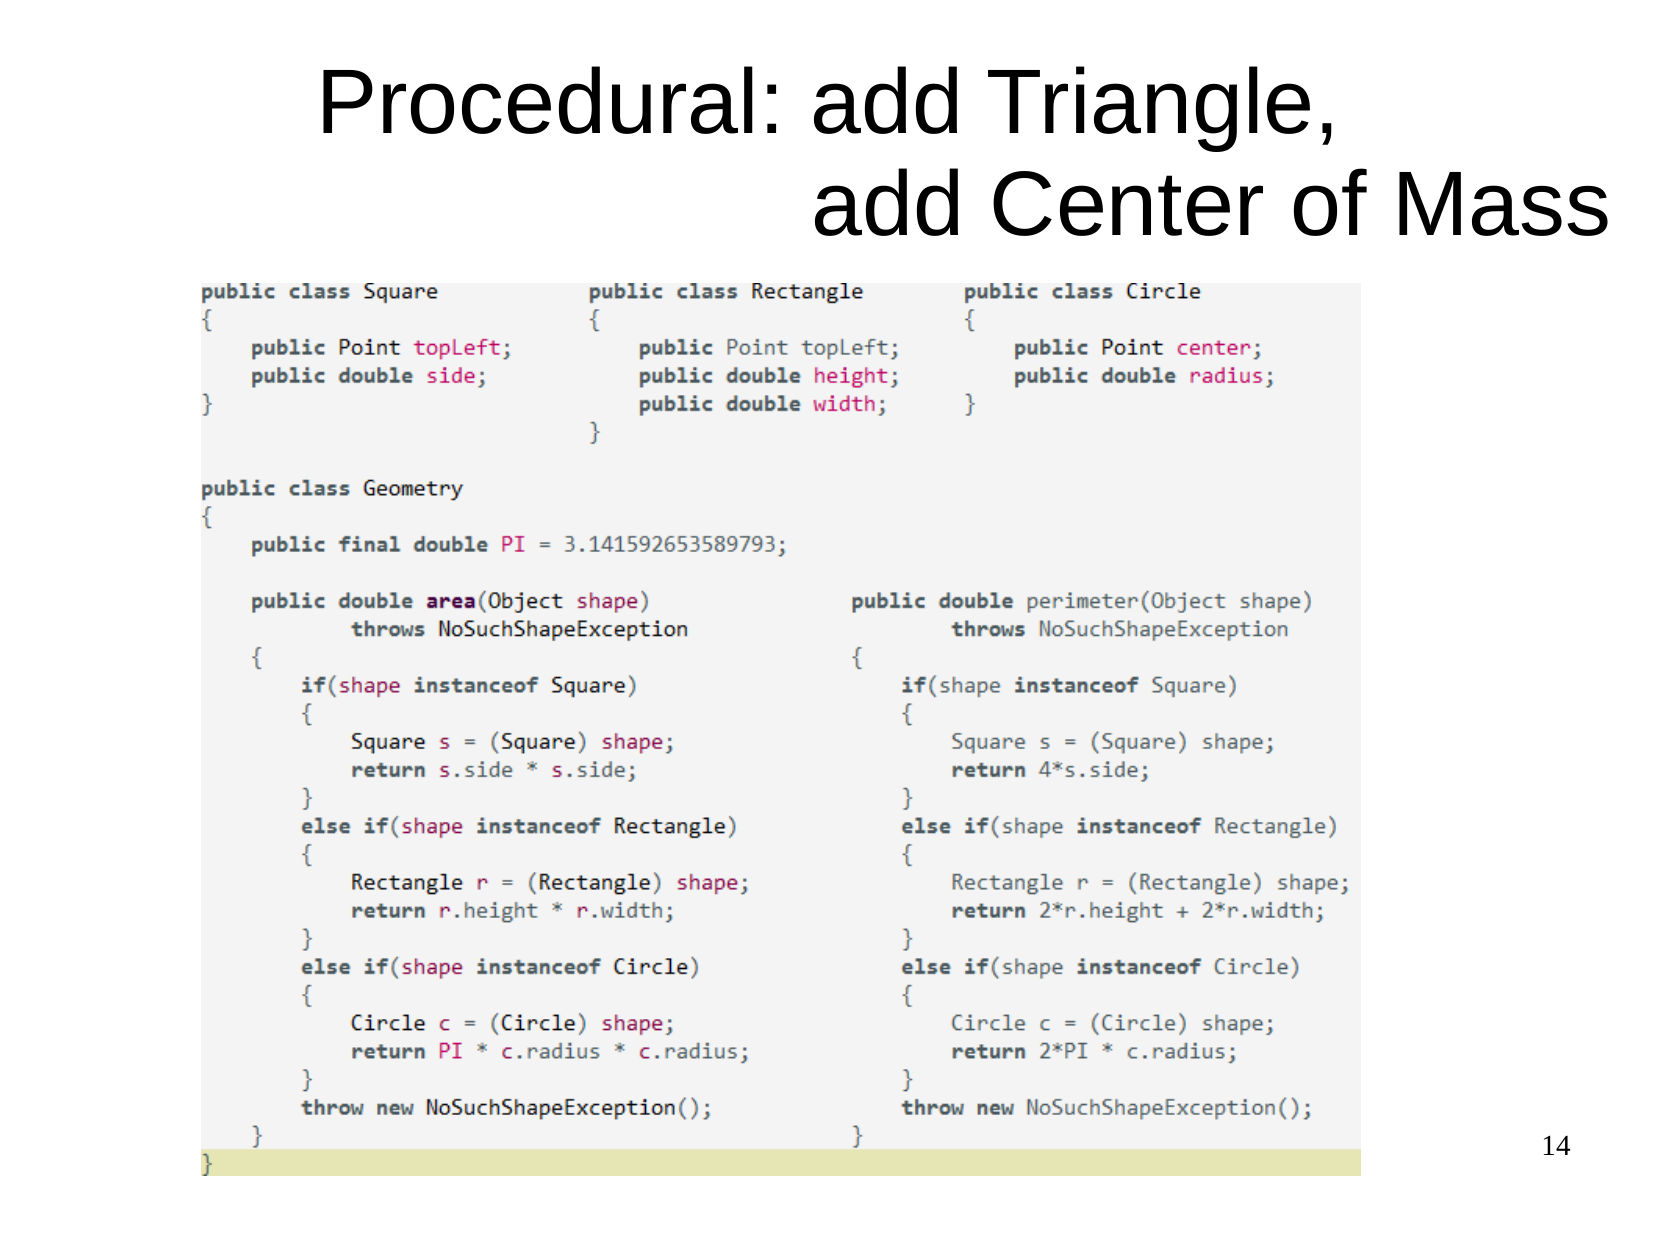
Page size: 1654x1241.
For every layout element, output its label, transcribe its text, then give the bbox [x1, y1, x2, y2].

picture [201, 283, 1361, 1176]
title Procedural: add Triangle, add Center of Mass [59, 49, 1625, 257]
